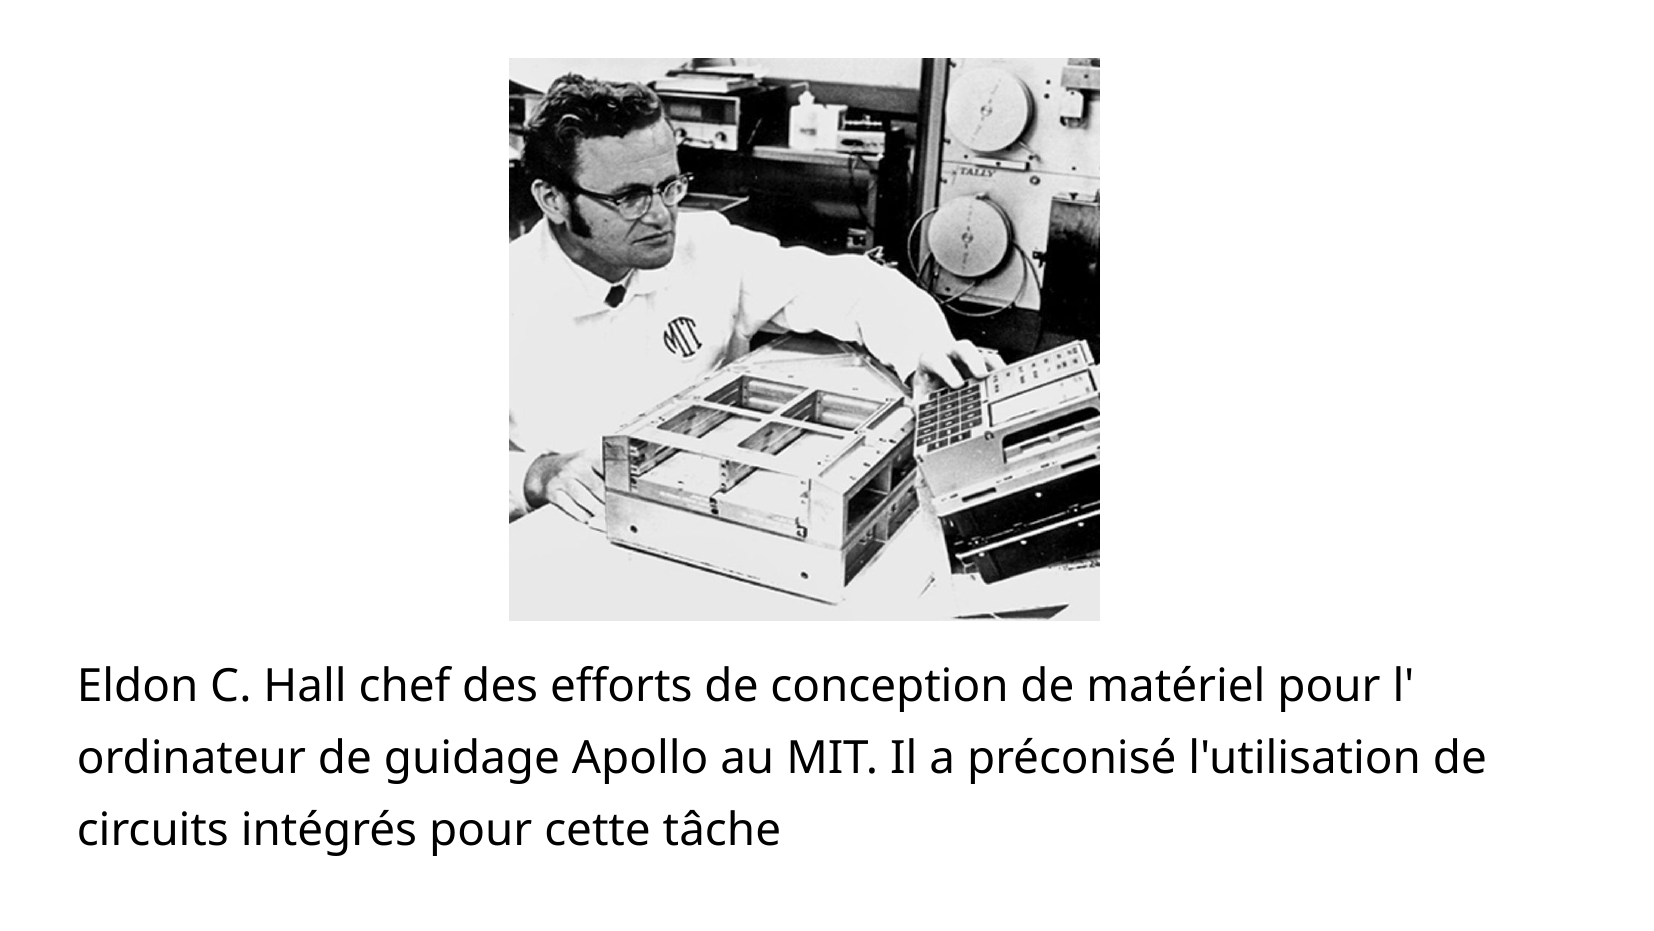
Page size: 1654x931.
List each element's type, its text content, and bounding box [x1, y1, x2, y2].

picture [509, 58, 1100, 621]
subtitle Eldon C. Hall chef des efforts de conception de matériel pour l' ordinateur de guidage Apollo au MIT. Il a préconisé l'utilisation de circuits intégrés pour cette tâche [76, 642, 1565, 827]
